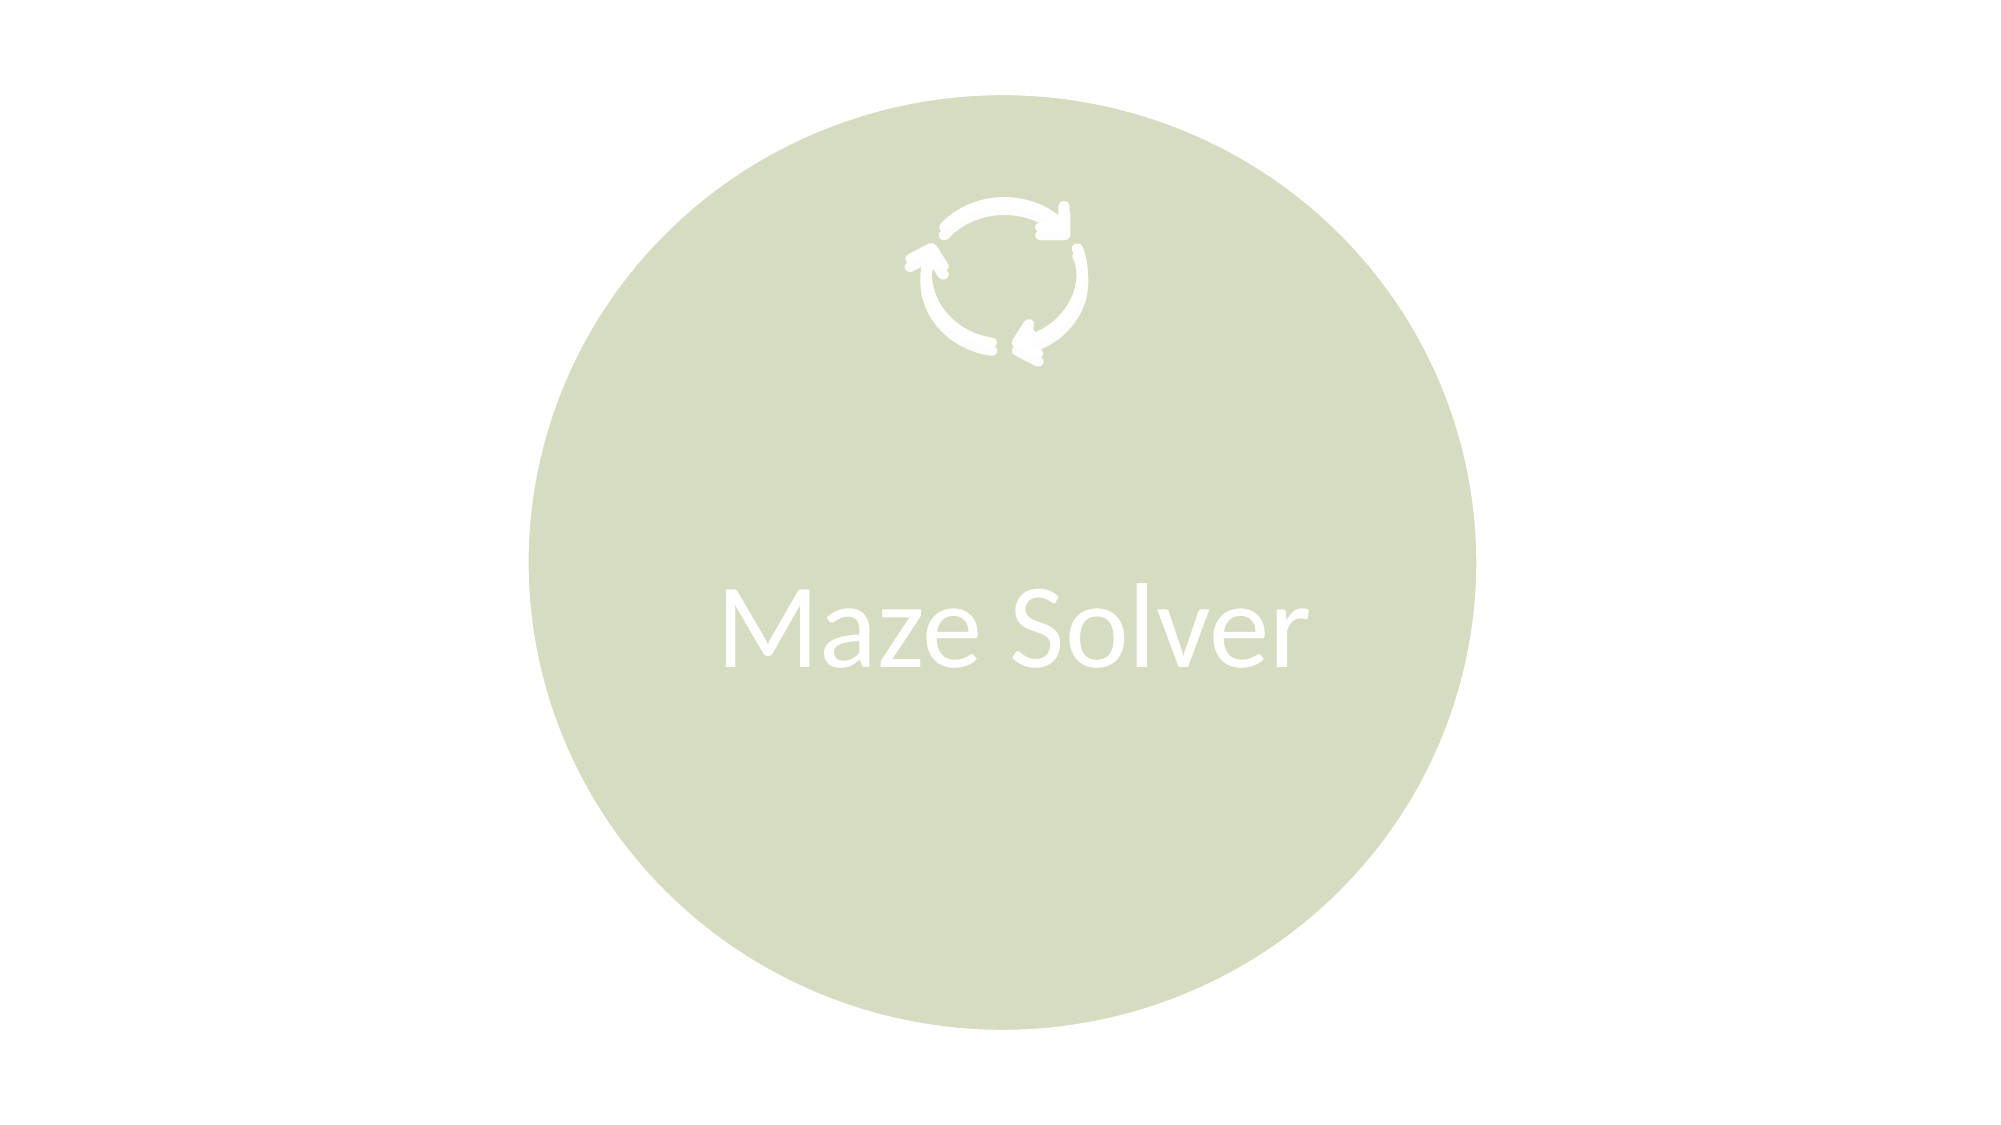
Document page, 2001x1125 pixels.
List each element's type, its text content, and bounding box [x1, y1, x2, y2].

picture [864, 152, 1135, 398]
text_box [518, 84, 1487, 1041]
text_box Maze Solver [576, 539, 1453, 701]
